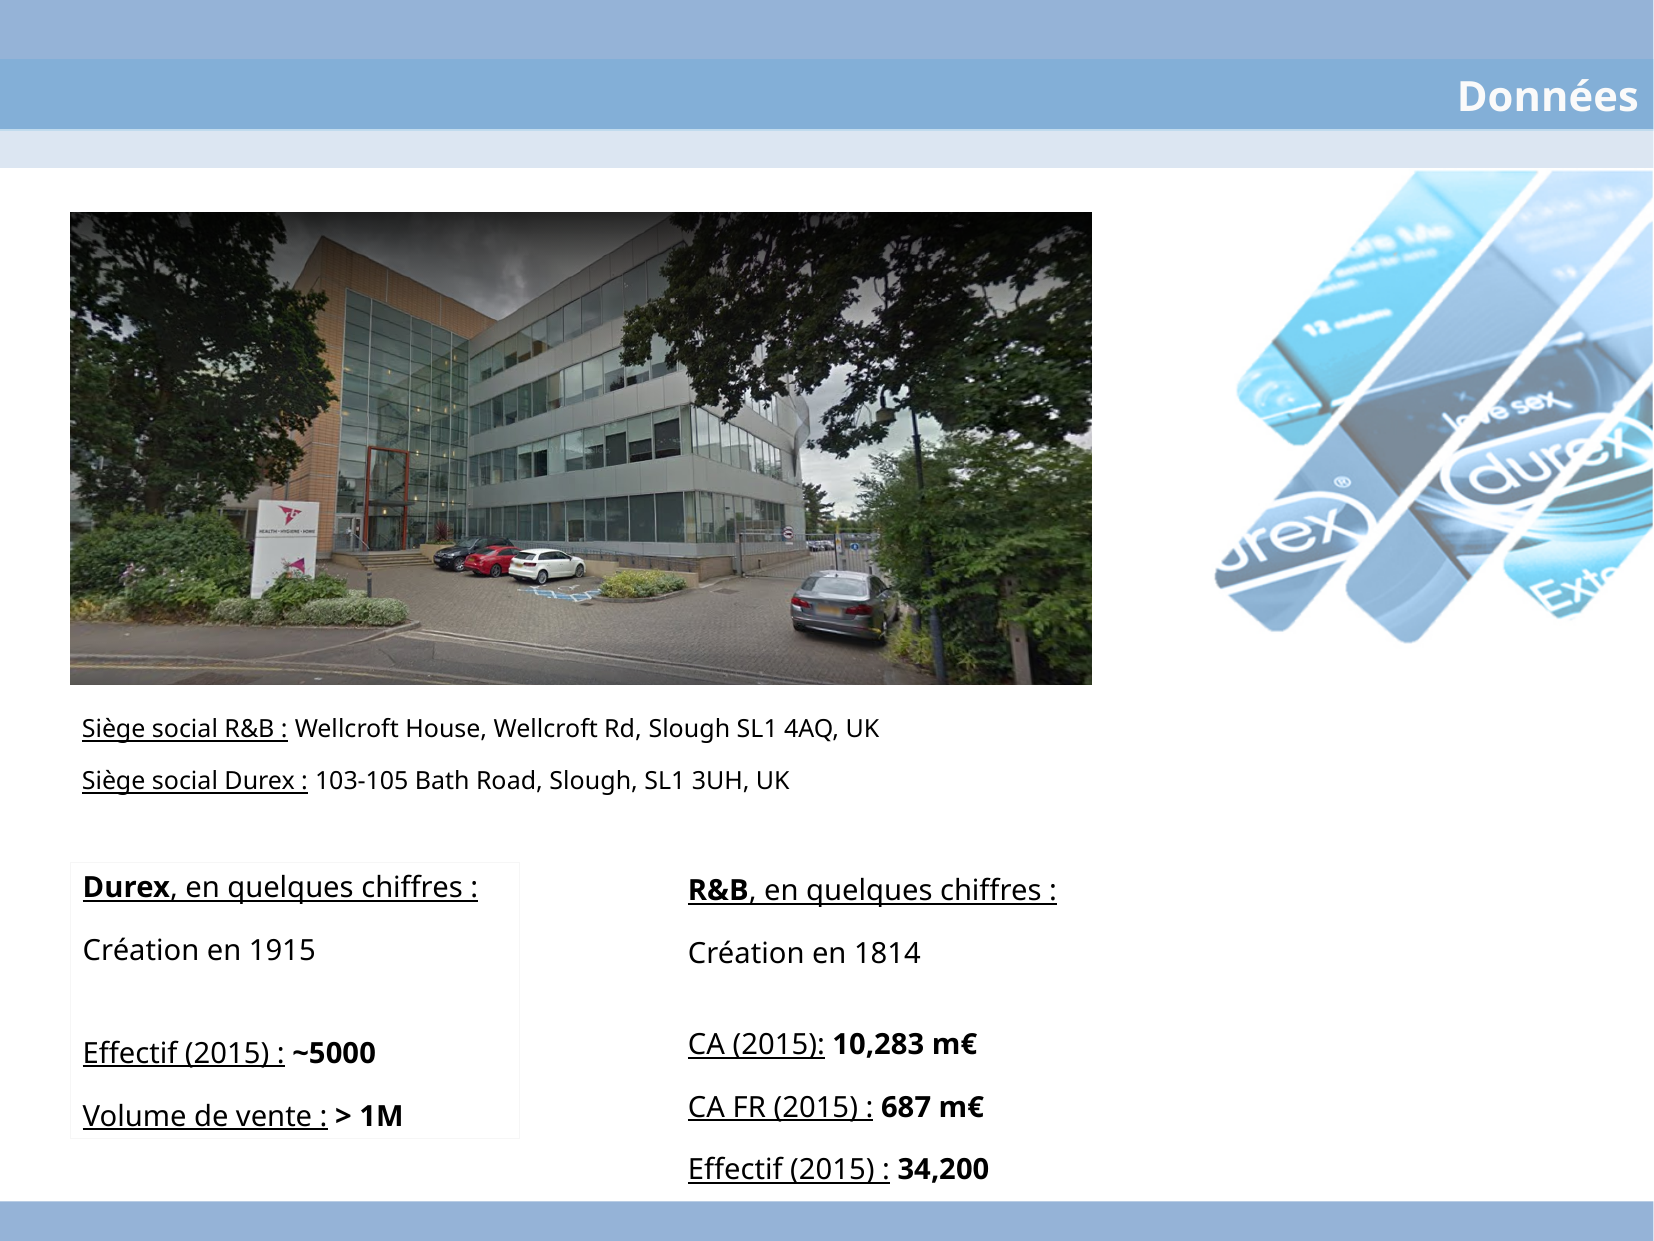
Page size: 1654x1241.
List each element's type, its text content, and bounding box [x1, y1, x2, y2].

picture [70, 168, 1654, 743]
text_box Siège social R&B : Wellcroft House, Wellcroft Rd, Slough SL1 4AQ, UK [67, 703, 1087, 755]
text_box [0, 0, 1654, 59]
text_box Données [0, 59, 1654, 121]
text_box R&B, en quelques chiffres : Création en 1814 CA (2015): 10,283 m€ CA FR (2015) : 687 m€ Effectif (2015) : 34,200 [673, 862, 1087, 1154]
text_box [0, 121, 1654, 168]
text_box Siège social Durex : 103-105 Bath Road, Slough, SL1 3UH, UK [67, 755, 1087, 804]
text_box [0, 1201, 1654, 1241]
text_box Durex, en quelques chiffres : Création en 1915 Effectif (2015) : ~5000 Volume de vente : > 1M [70, 862, 520, 1119]
